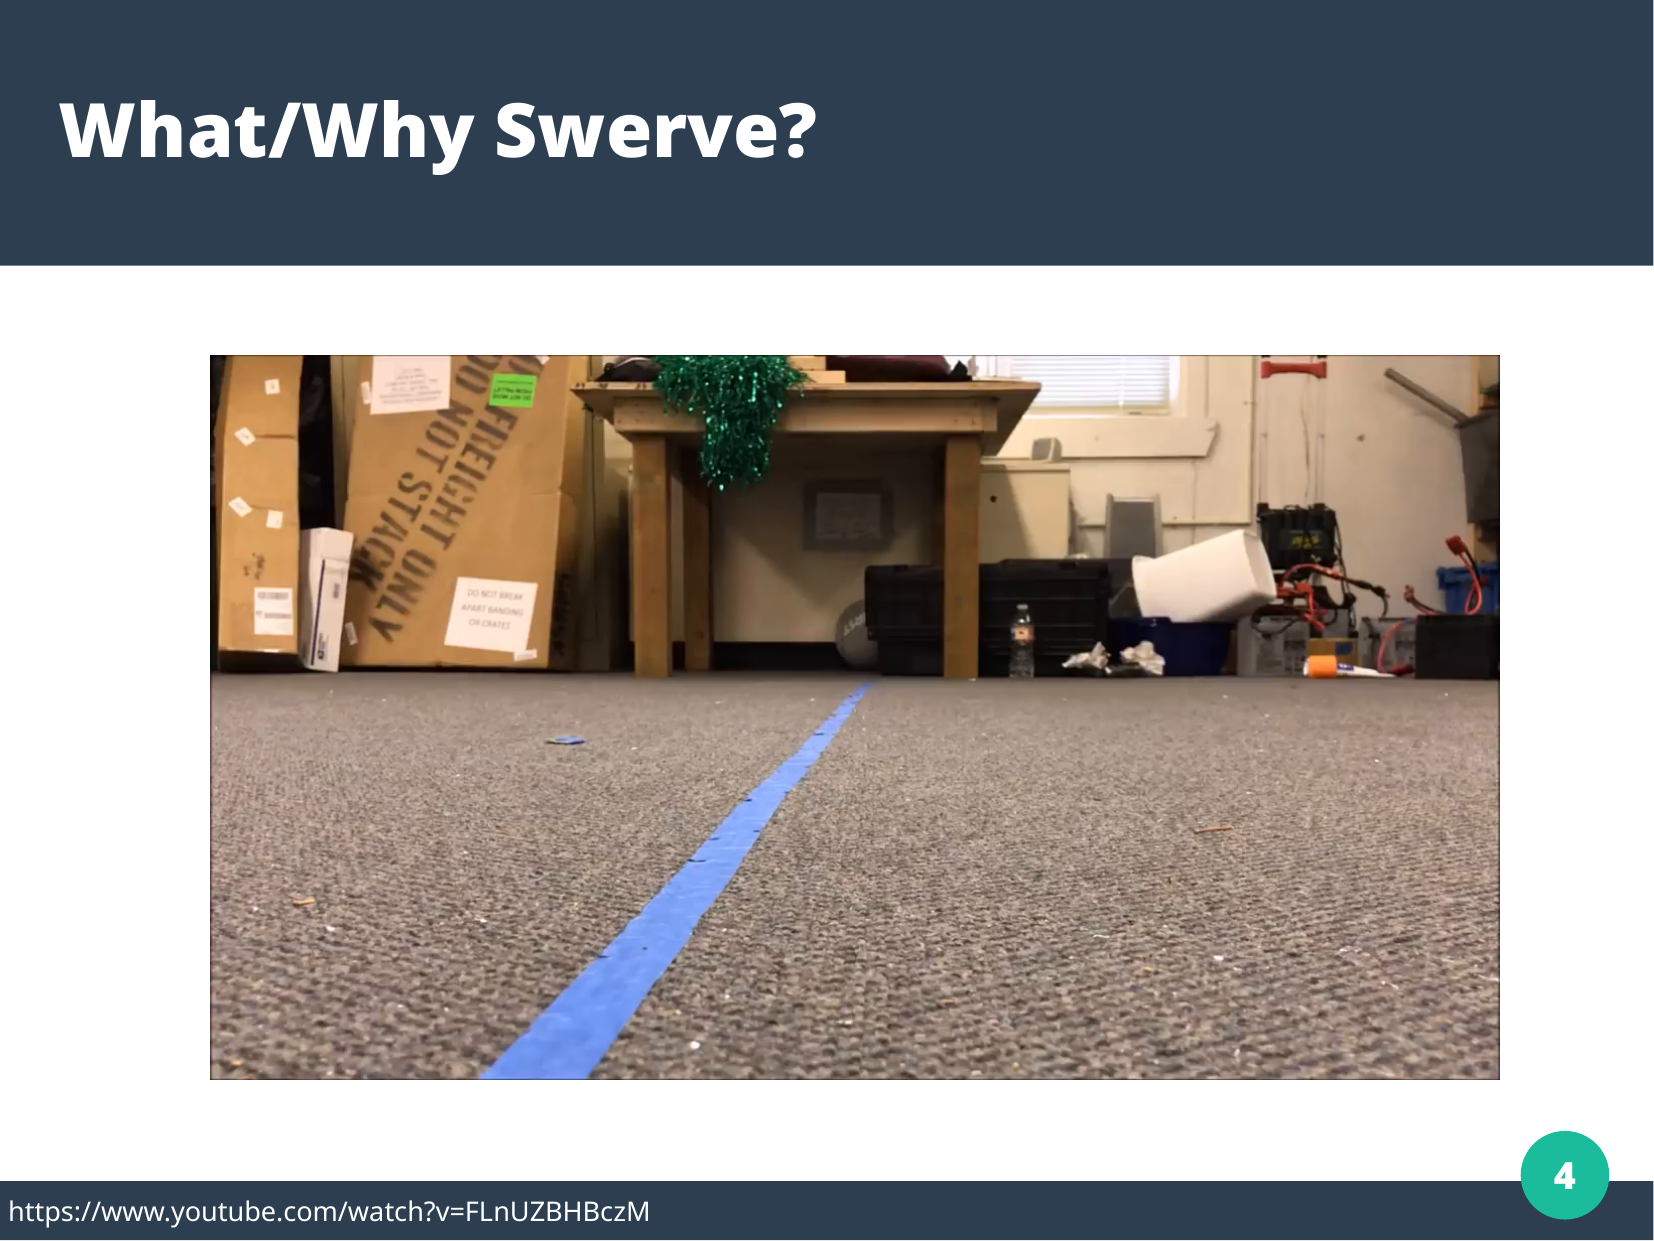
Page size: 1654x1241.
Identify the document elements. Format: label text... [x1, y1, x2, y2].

text_box https://www.youtube.com/watch?v=FLnUZBHBczM [0, 1185, 976, 1241]
title What/Why Swerve? [59, 49, 1595, 207]
text_box [210, 354, 1501, 1081]
